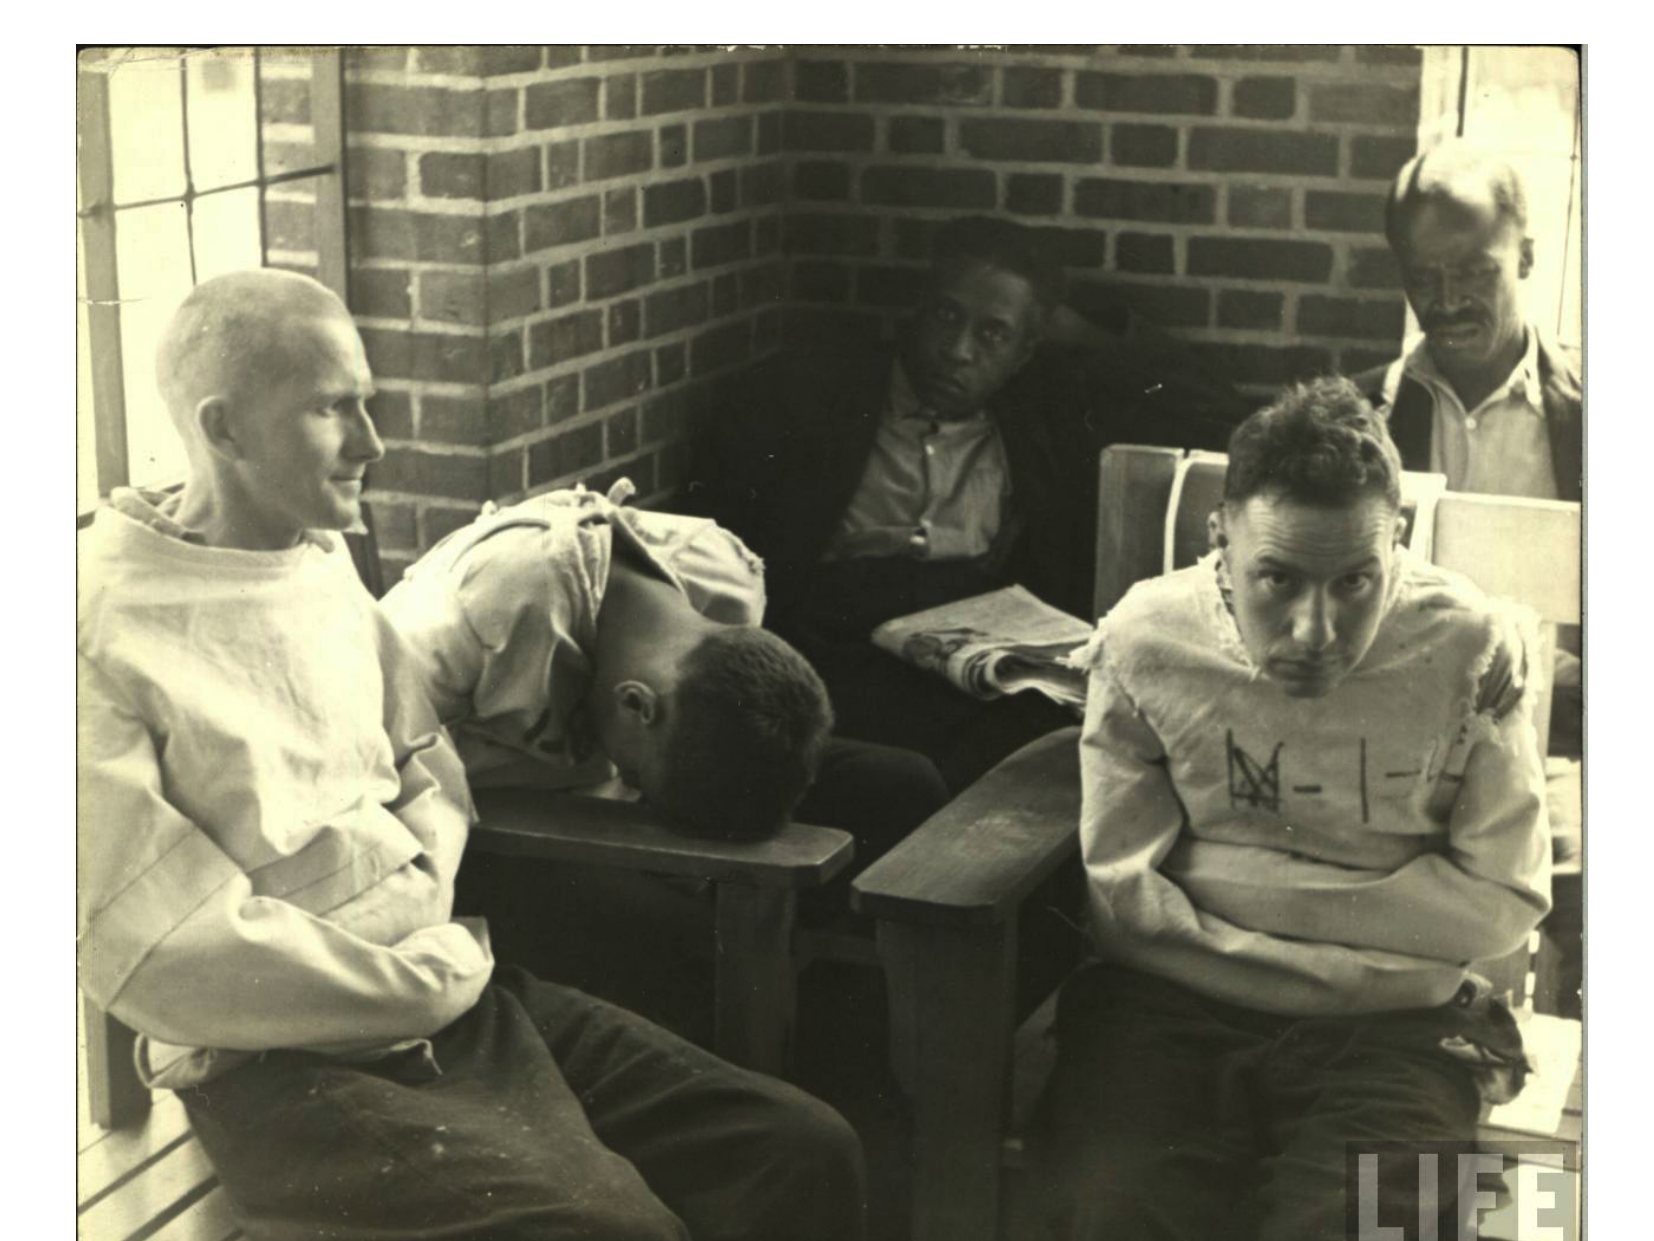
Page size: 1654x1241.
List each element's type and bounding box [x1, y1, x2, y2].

picture [76, 44, 1588, 1241]
